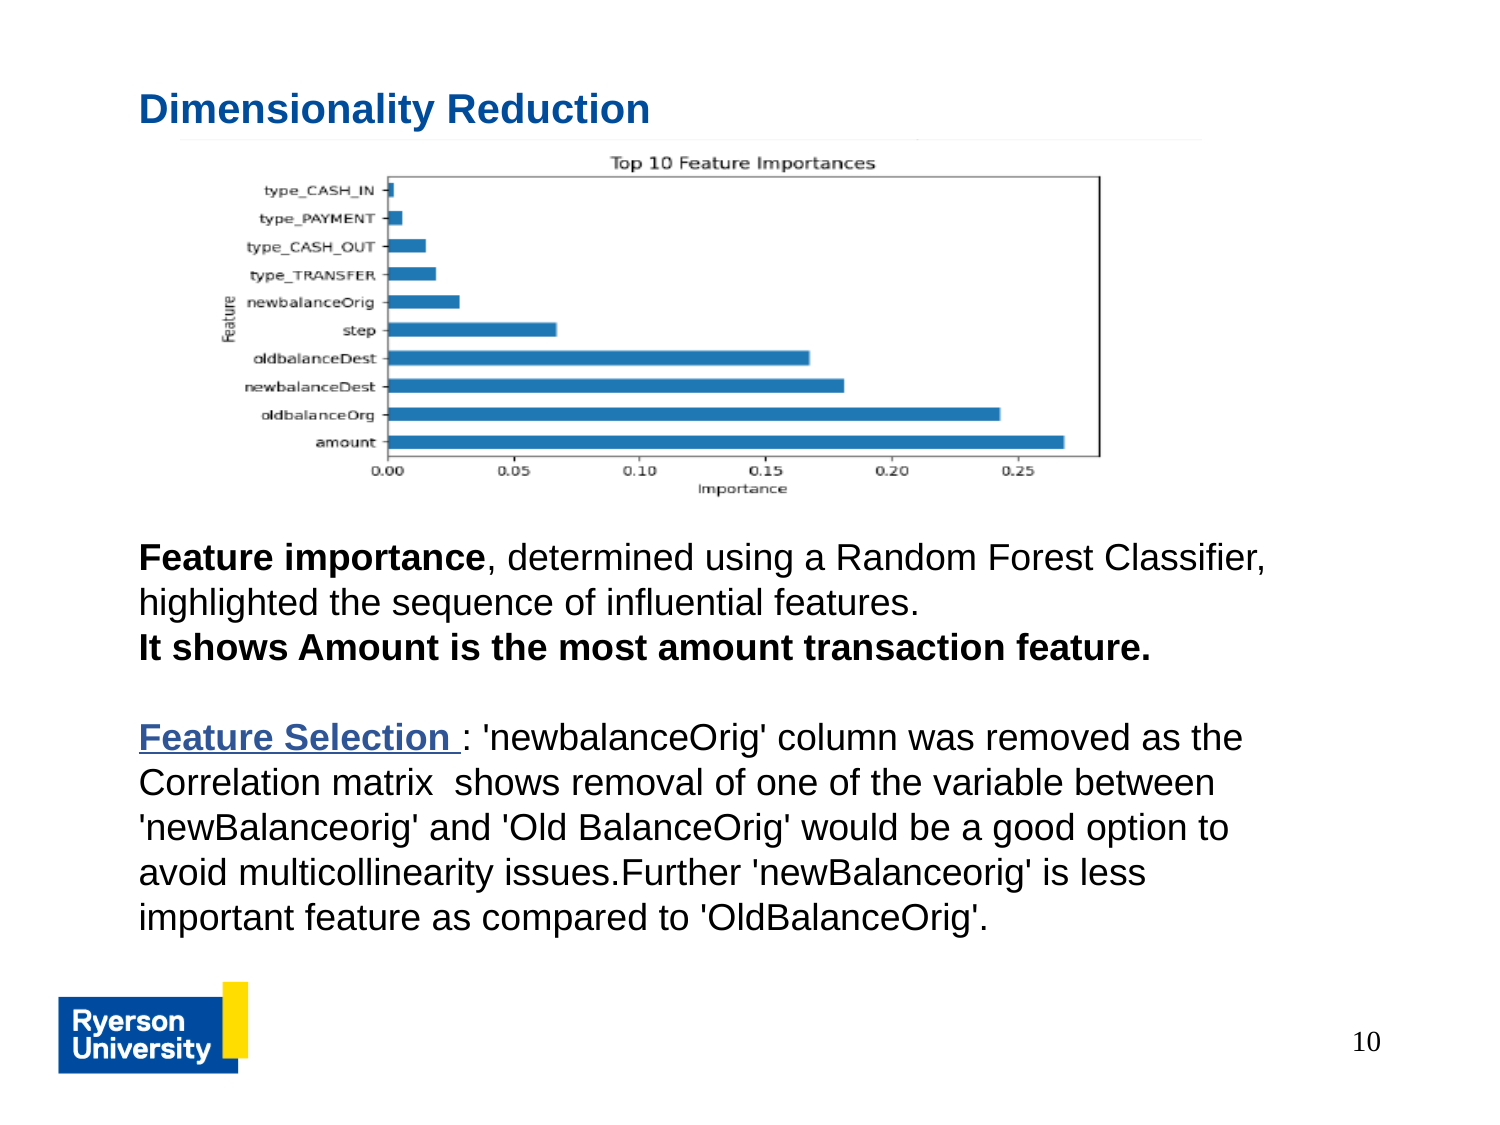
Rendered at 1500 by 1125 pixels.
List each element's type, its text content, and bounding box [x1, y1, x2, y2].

text_box [1336, 1009, 1445, 1070]
picture [180, 140, 1202, 520]
text_box Feature importance, determined using a Random Forest Classifier, highlighted the sequence of influential features. It shows Amount is the most amount transaction feature. Feature Selection : 'newbalanceOrig' column was removed as the Correlation matrix shows removal of one of the variable between 'newBalanceorig' and 'Old BalanceOrig' would be a good option to avoid multicollinearity issues.Further 'newBalanceorig' is less important feature as compared to 'OldBalanceOrig'. [123, 525, 1314, 1040]
text_box Dimensionality Reduction [123, 74, 841, 140]
